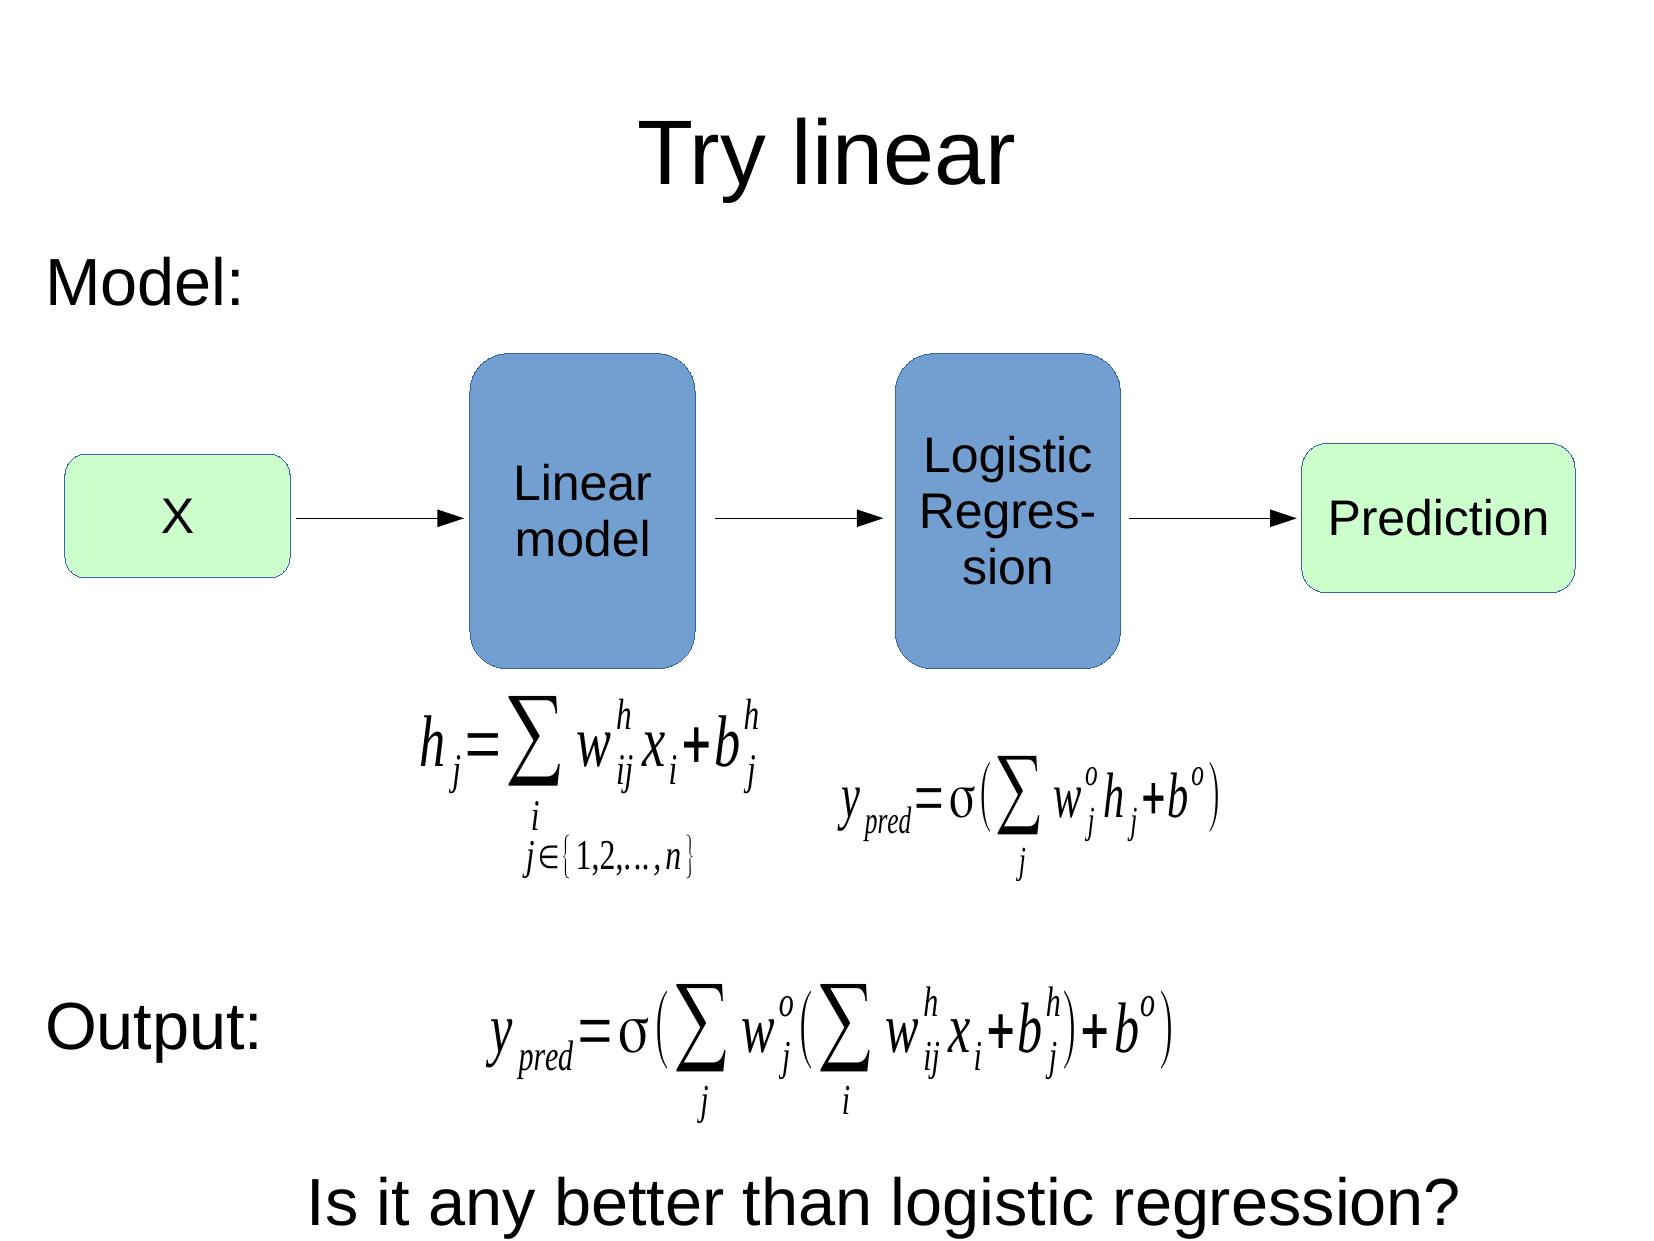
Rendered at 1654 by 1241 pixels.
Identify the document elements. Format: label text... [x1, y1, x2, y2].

text_box Output: [45, 989, 366, 1065]
title Try linear [82, 49, 1571, 257]
text_box Logistic Regres- sion [895, 353, 1121, 669]
text_box X [64, 454, 291, 578]
chart [406, 688, 772, 882]
chart [471, 976, 1189, 1124]
text_box Is it any better than logistic regression? [306, 1165, 1537, 1241]
text_box Model: [45, 230, 676, 334]
text_box Prediction [1301, 443, 1576, 593]
text_box Linear model [469, 353, 696, 669]
chart [825, 748, 1232, 881]
